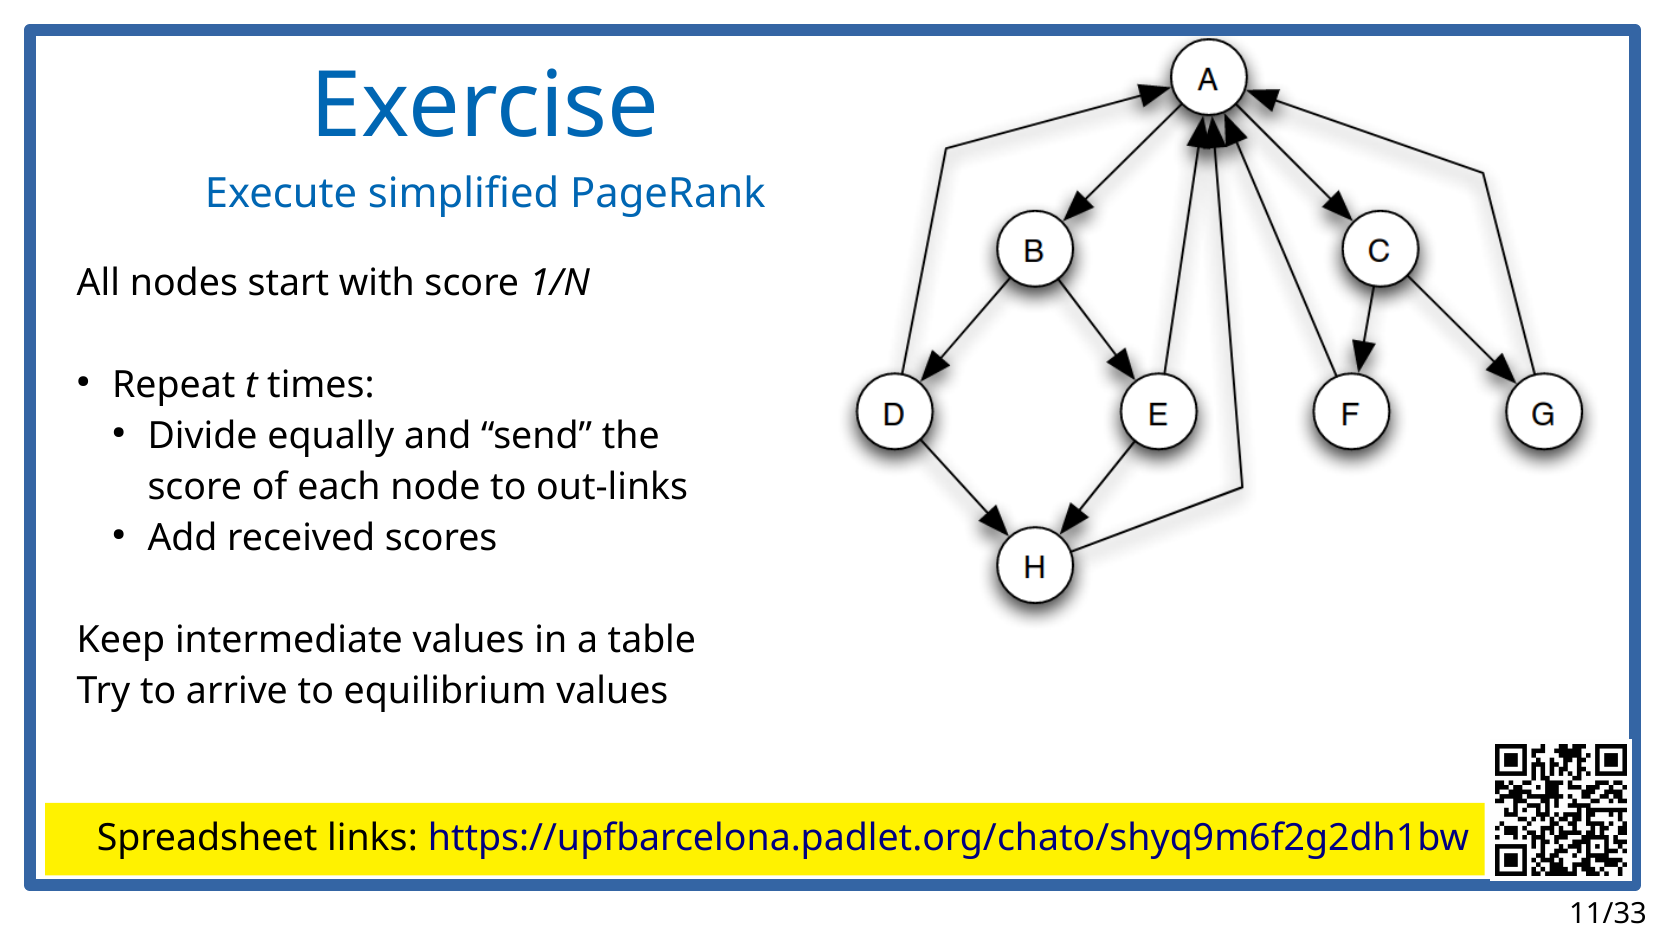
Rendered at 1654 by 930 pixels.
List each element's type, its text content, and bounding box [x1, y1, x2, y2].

text_box Spreadsheet links: https://upfbarcelona.padlet.org/chato/shyq9m6f2g2dh1bw [45, 802, 1485, 876]
picture [1490, 739, 1632, 881]
text_box All nodes start with score 1/N Repeat t times: Divide equally and “send” the score of each node to out-links Add received scores Keep intermediate values in a table Try to arrive to equilibrium values [61, 247, 721, 766]
picture [776, 36, 1606, 631]
title Exercise Execute simplified PageRank [76, 35, 895, 223]
